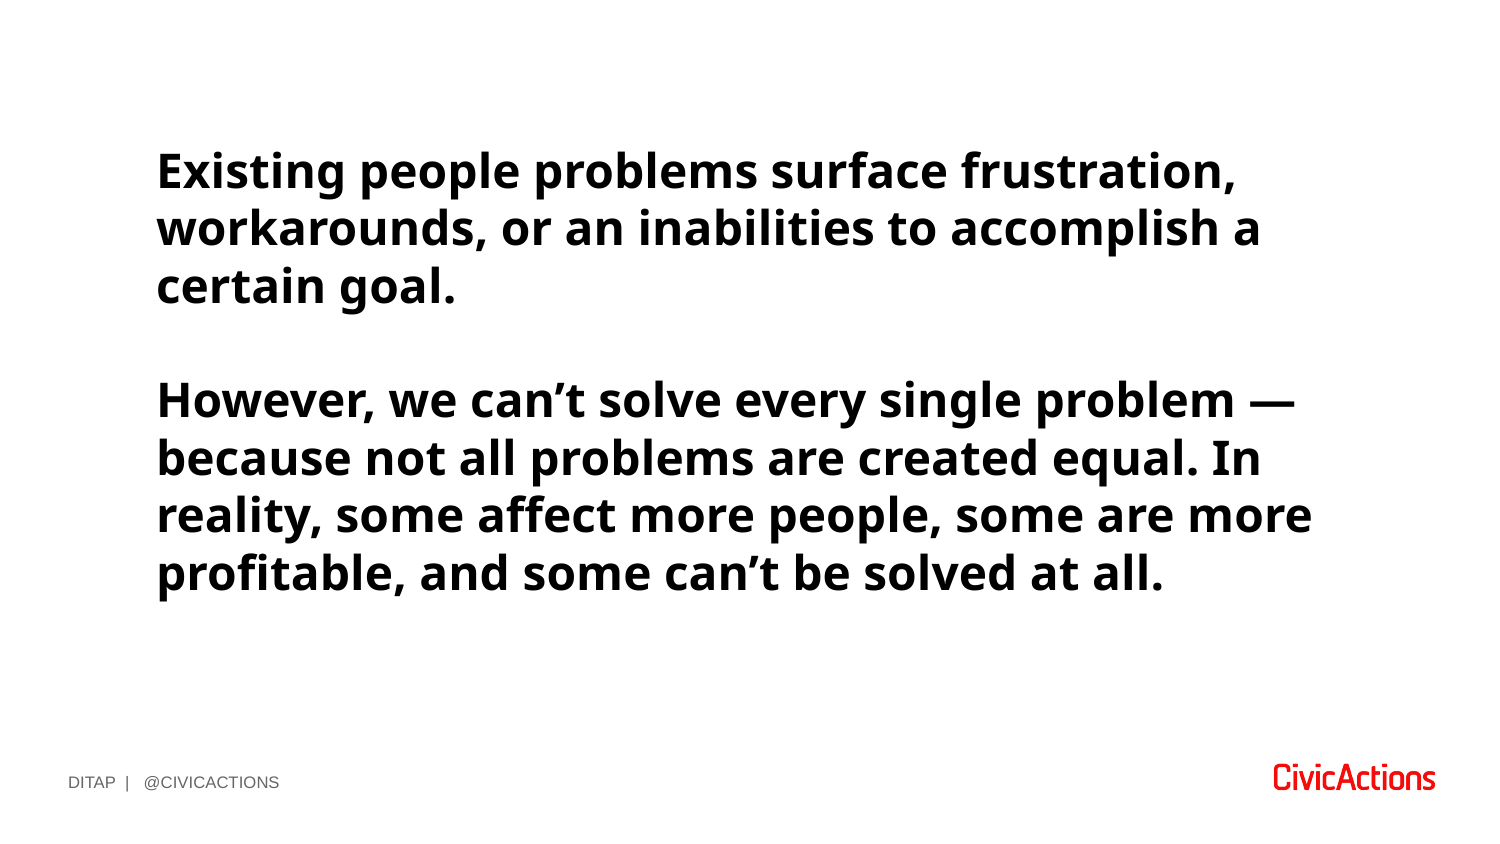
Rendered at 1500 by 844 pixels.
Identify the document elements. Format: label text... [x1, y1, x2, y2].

picture [1271, 758, 1438, 795]
list Existing people problems surface frustration, workarounds, or an inabilities to accomplish a certain goal. However, we can’t solve every single problem — because not all problems are created equal. In reality, some affect more people, some are more profitable, and some can’t be solved at all. [146, 130, 1354, 627]
